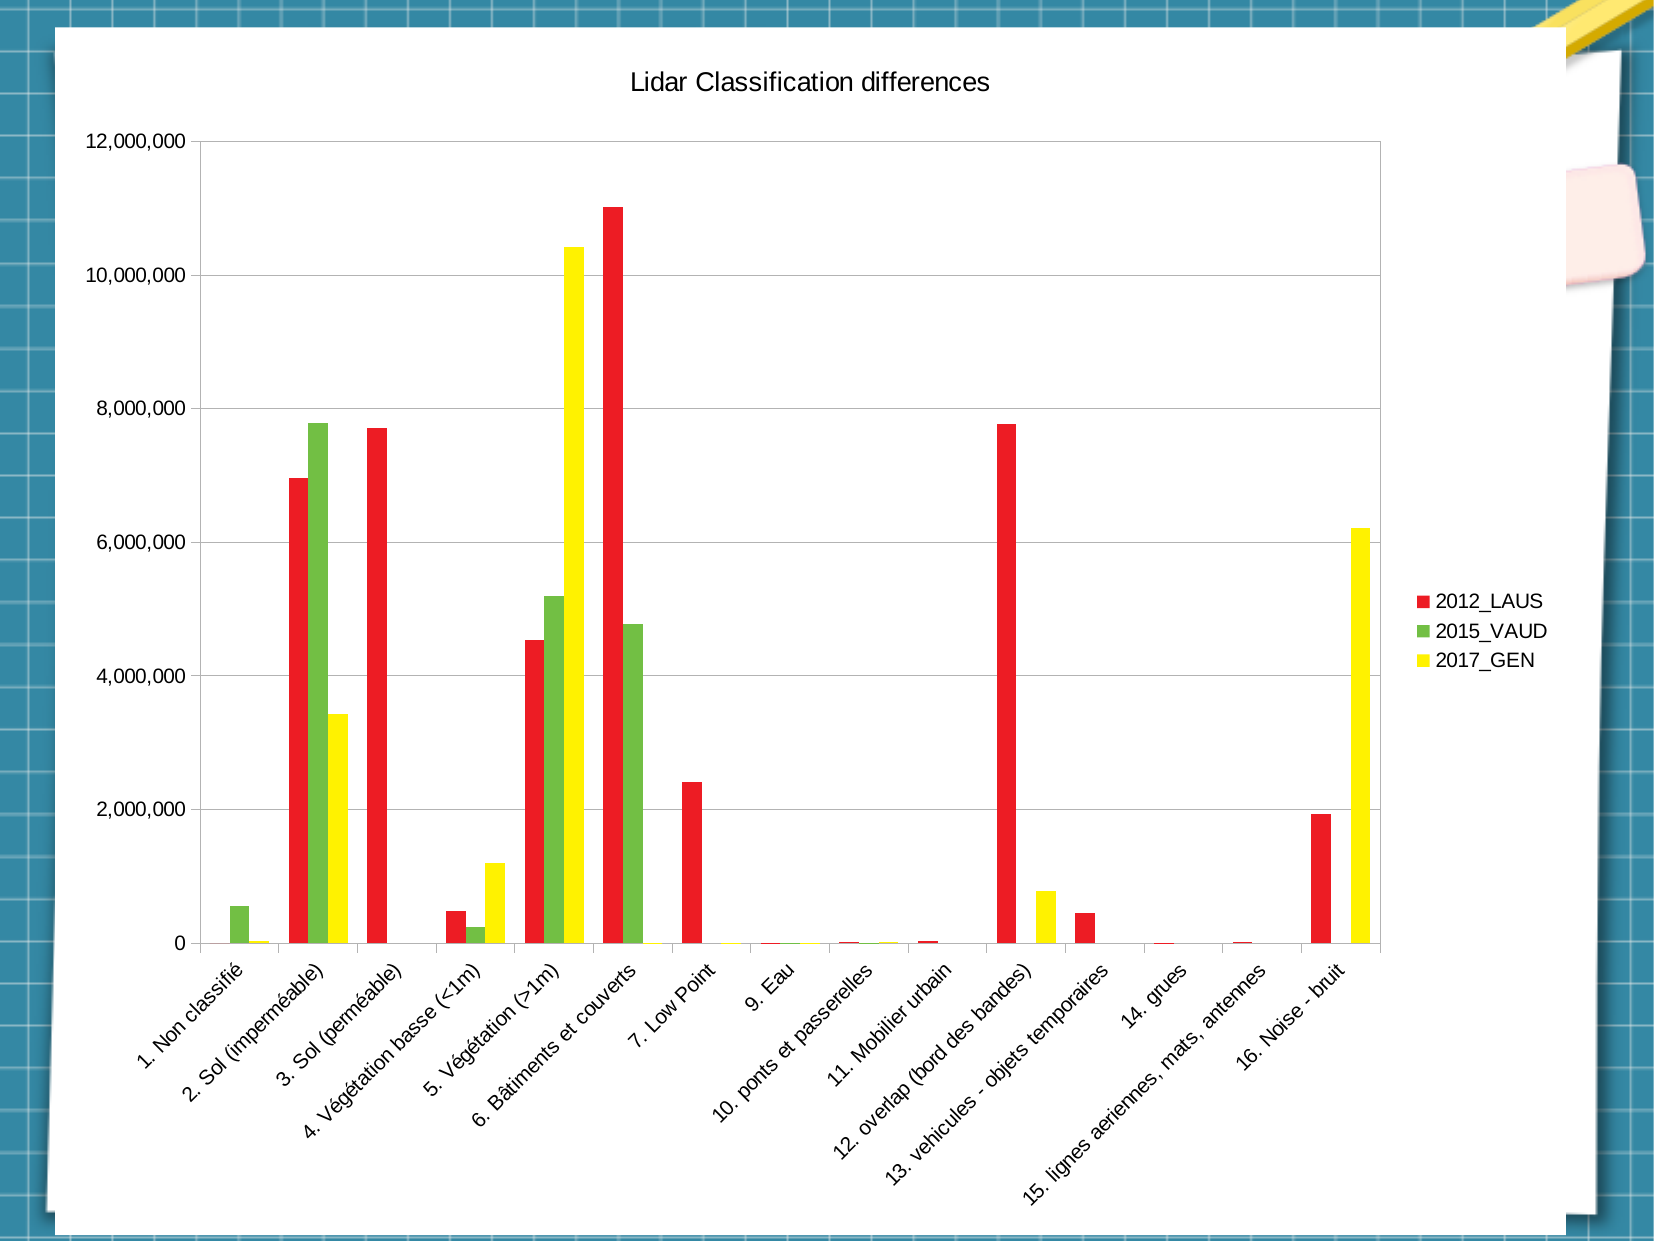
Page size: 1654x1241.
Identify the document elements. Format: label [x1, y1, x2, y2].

picture [0, 0, 1654, 1241]
chart [55, 27, 1566, 1236]
